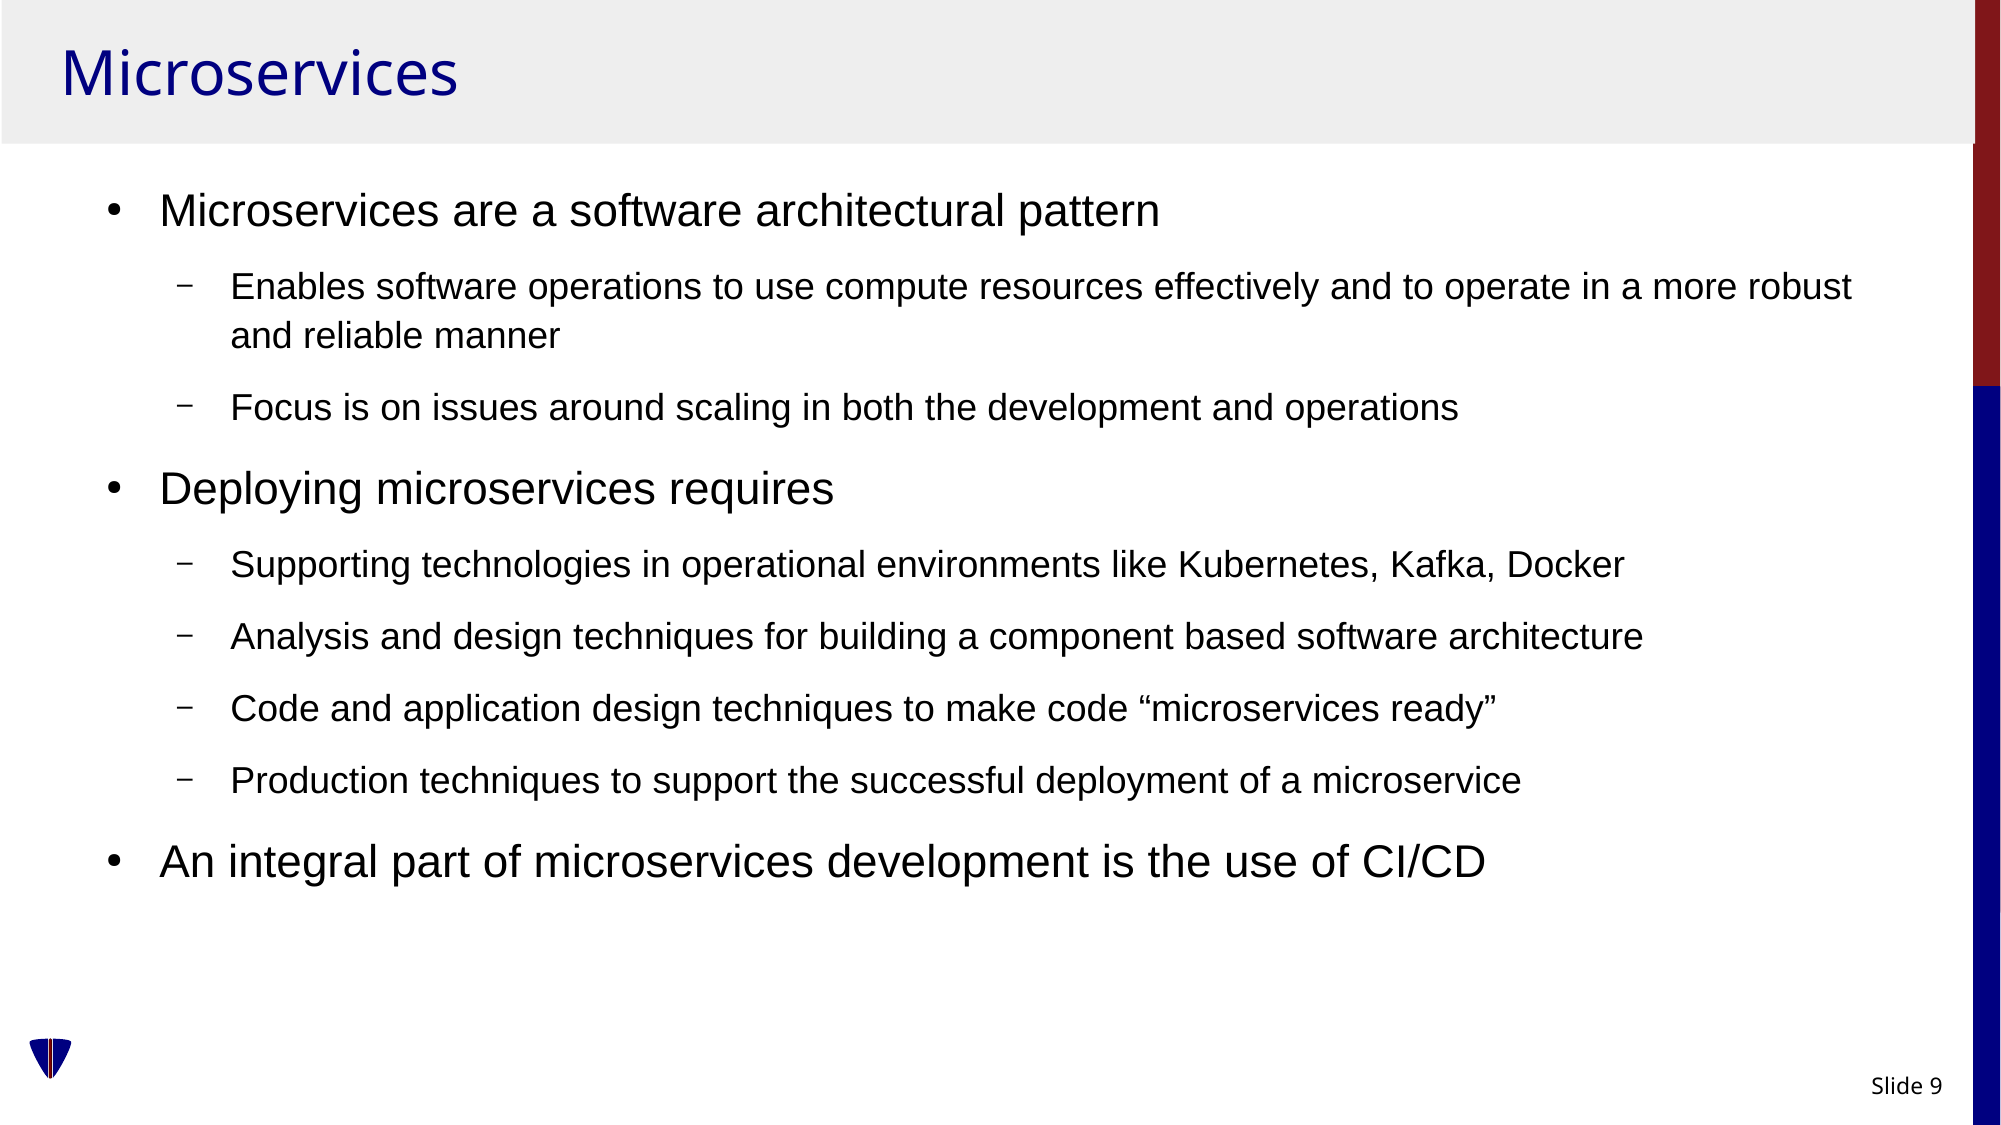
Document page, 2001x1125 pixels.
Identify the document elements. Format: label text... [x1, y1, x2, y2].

title Microservices [1, 0, 1976, 144]
list Microservices are a software architectural pattern Enables software operations to use compute resources effectively and to operate in a more robust and reliable manner Focus is on issues around scaling in both the development and operations Deploying microservices requires Supporting technologies in operational environments like Kubernetes, Kafka, Docker Analysis and design techniques for building a component based software architecture Code and application design techniques to make code “microservices ready” Production techniques to support the successful deployment of a microservice An integral part of microservices development is the use of CI/CD [88, 177, 1890, 1004]
